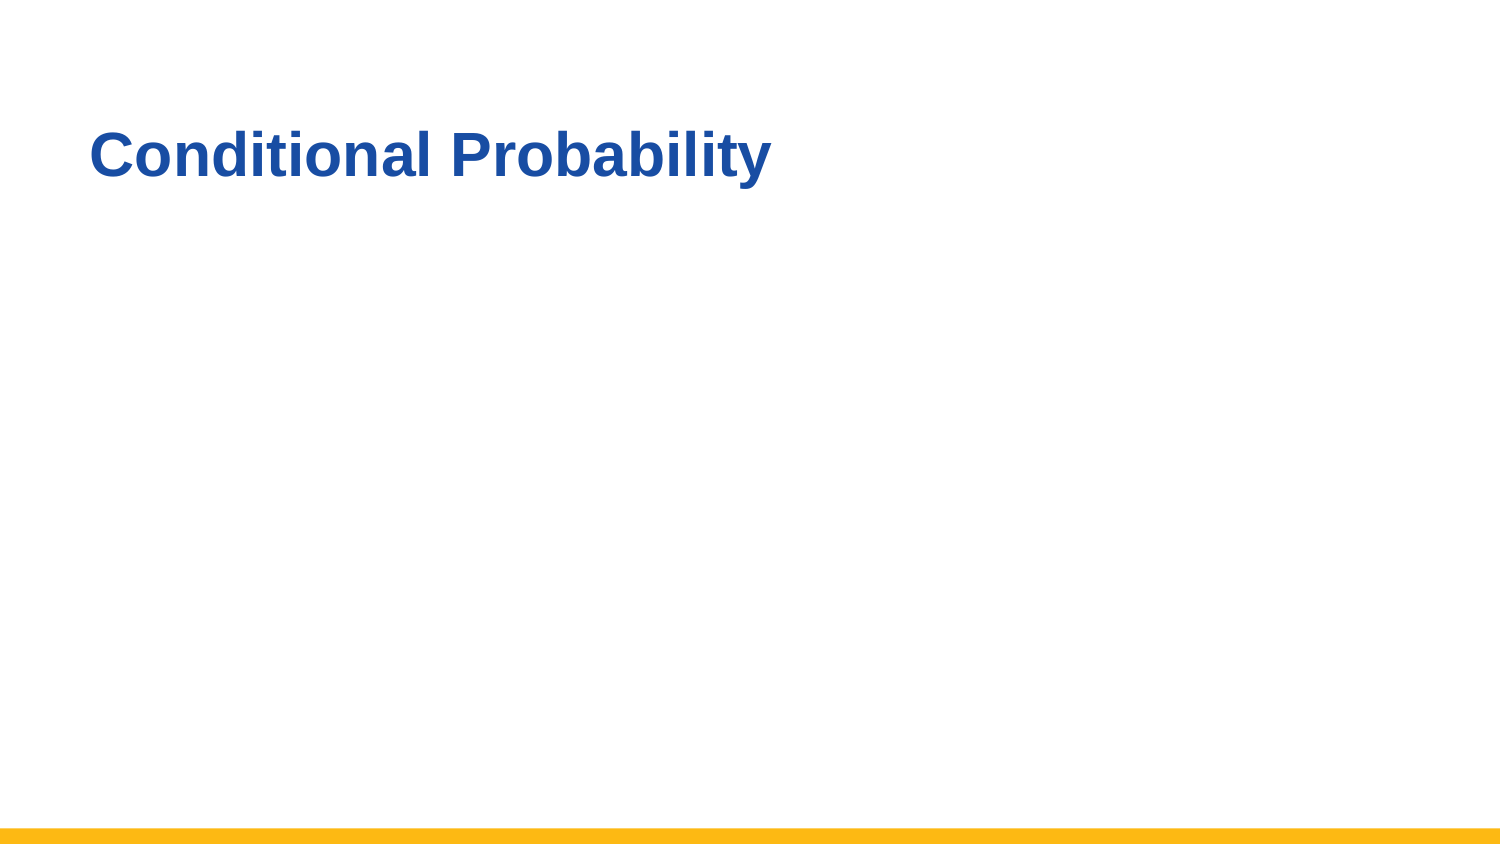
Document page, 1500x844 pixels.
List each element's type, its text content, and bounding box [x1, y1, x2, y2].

text_box Conditional Probability [74, 0, 1425, 197]
